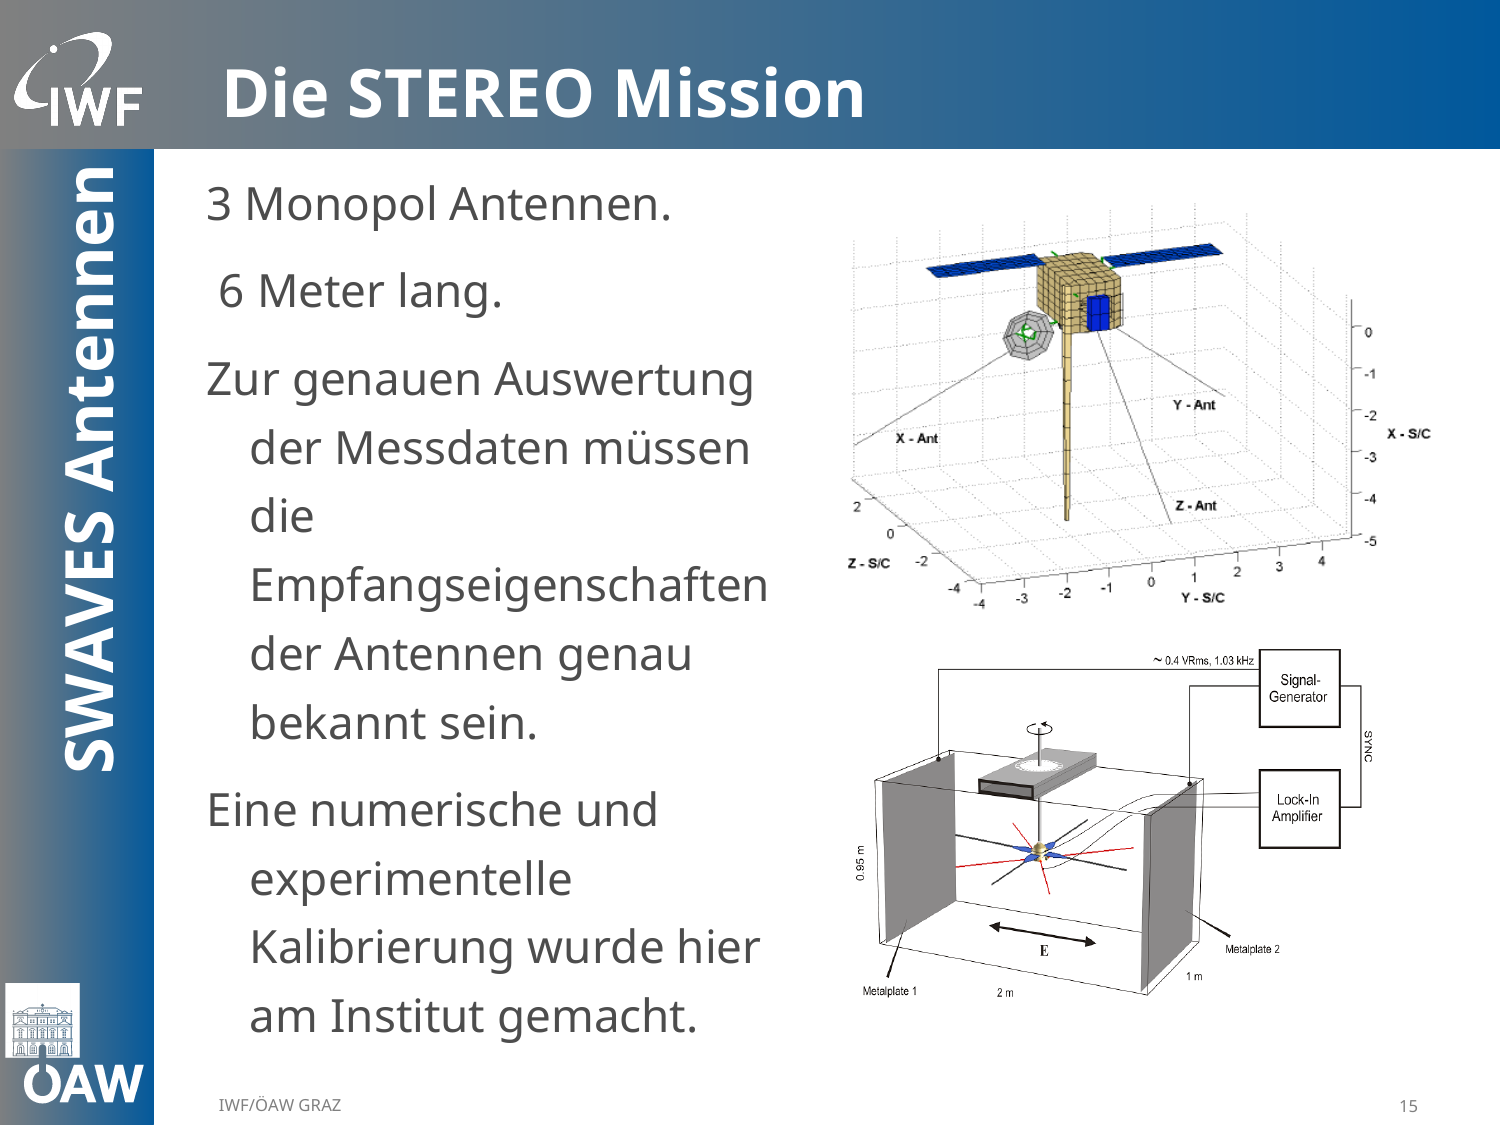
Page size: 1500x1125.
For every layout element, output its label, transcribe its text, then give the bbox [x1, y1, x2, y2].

picture [5, 983, 154, 1105]
picture [856, 649, 1377, 1004]
text_box SWAVES Antennen [29, 148, 154, 959]
picture [8, 32, 154, 132]
title Die STEREO Mission [206, 16, 1459, 176]
picture [842, 201, 1447, 632]
list 3 Monopol Antennen. 6 Meter lang. Zur genauen Auswertung der Messdaten müssen die Empfangseigenschaften der Antennen genau bekannt sein. Eine numerische und experimentelle Kalibrierung wurde hier am Institut gemacht. [206, 165, 827, 1034]
